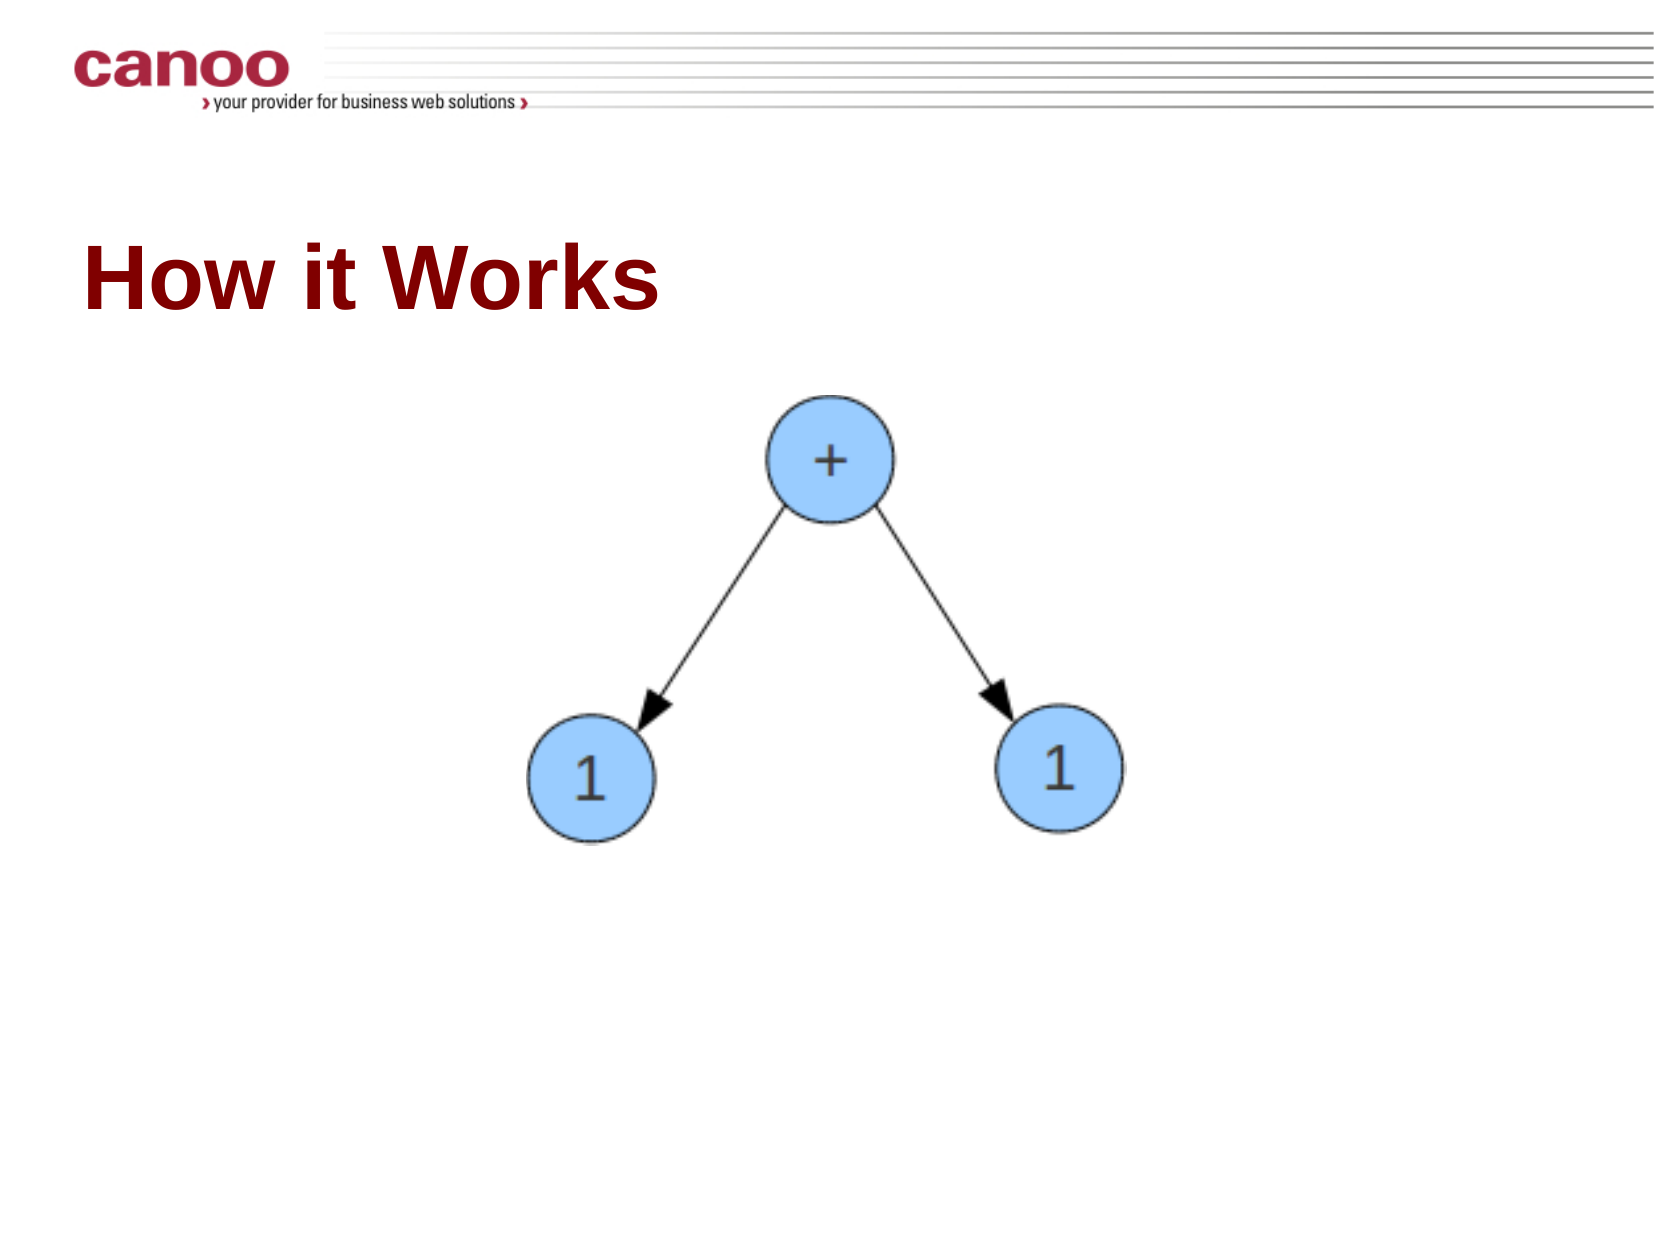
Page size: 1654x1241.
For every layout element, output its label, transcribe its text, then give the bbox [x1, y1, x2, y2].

picture [0, 0, 1654, 166]
picture [526, 395, 1127, 846]
title How it Works [82, 167, 1571, 375]
